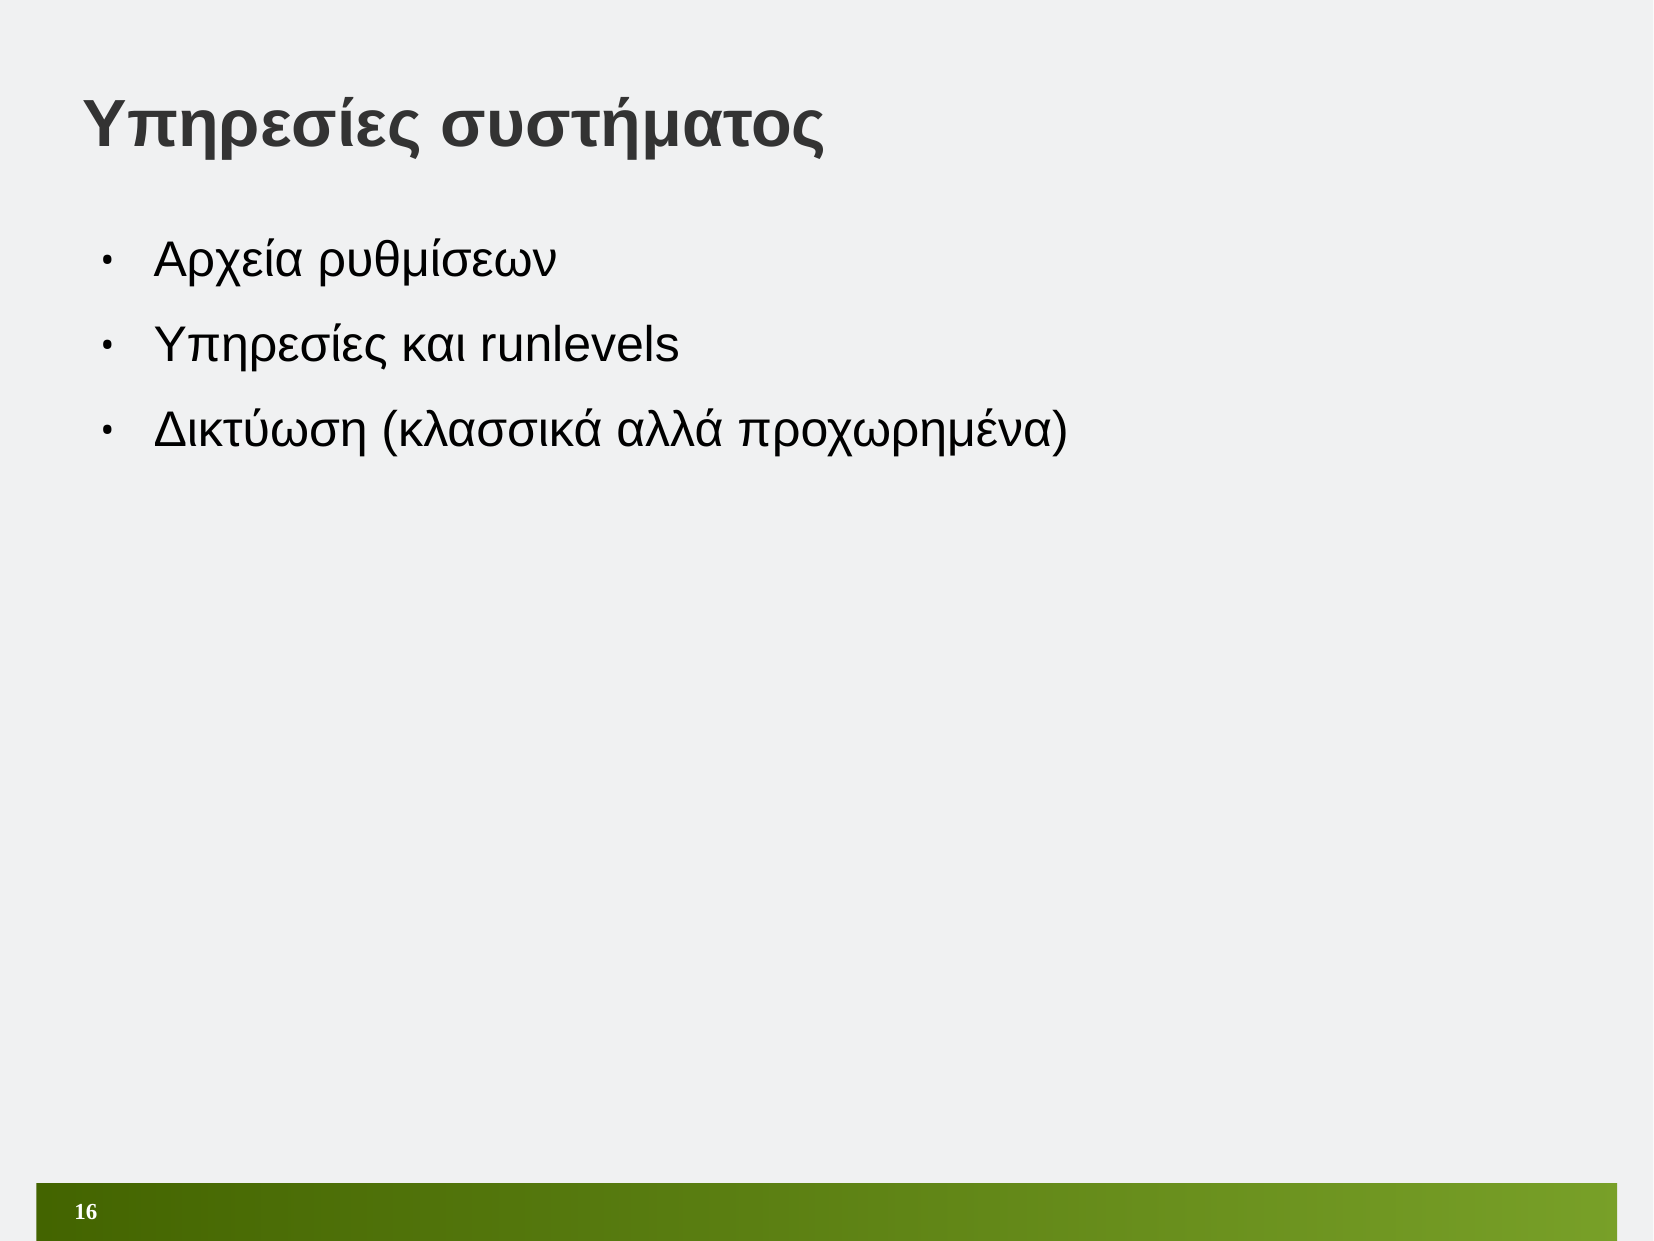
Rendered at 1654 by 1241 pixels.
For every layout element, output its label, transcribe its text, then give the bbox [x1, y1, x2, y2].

picture [0, 0, 1654, 1241]
list Αρχεία ρυθμίσεων Υπηρεσίες και runlevels Δικτύωση (κλασσικά αλλά προχωρημένα) [82, 231, 1571, 1050]
title Υπηρεσίες συστήματος [82, 49, 1571, 198]
